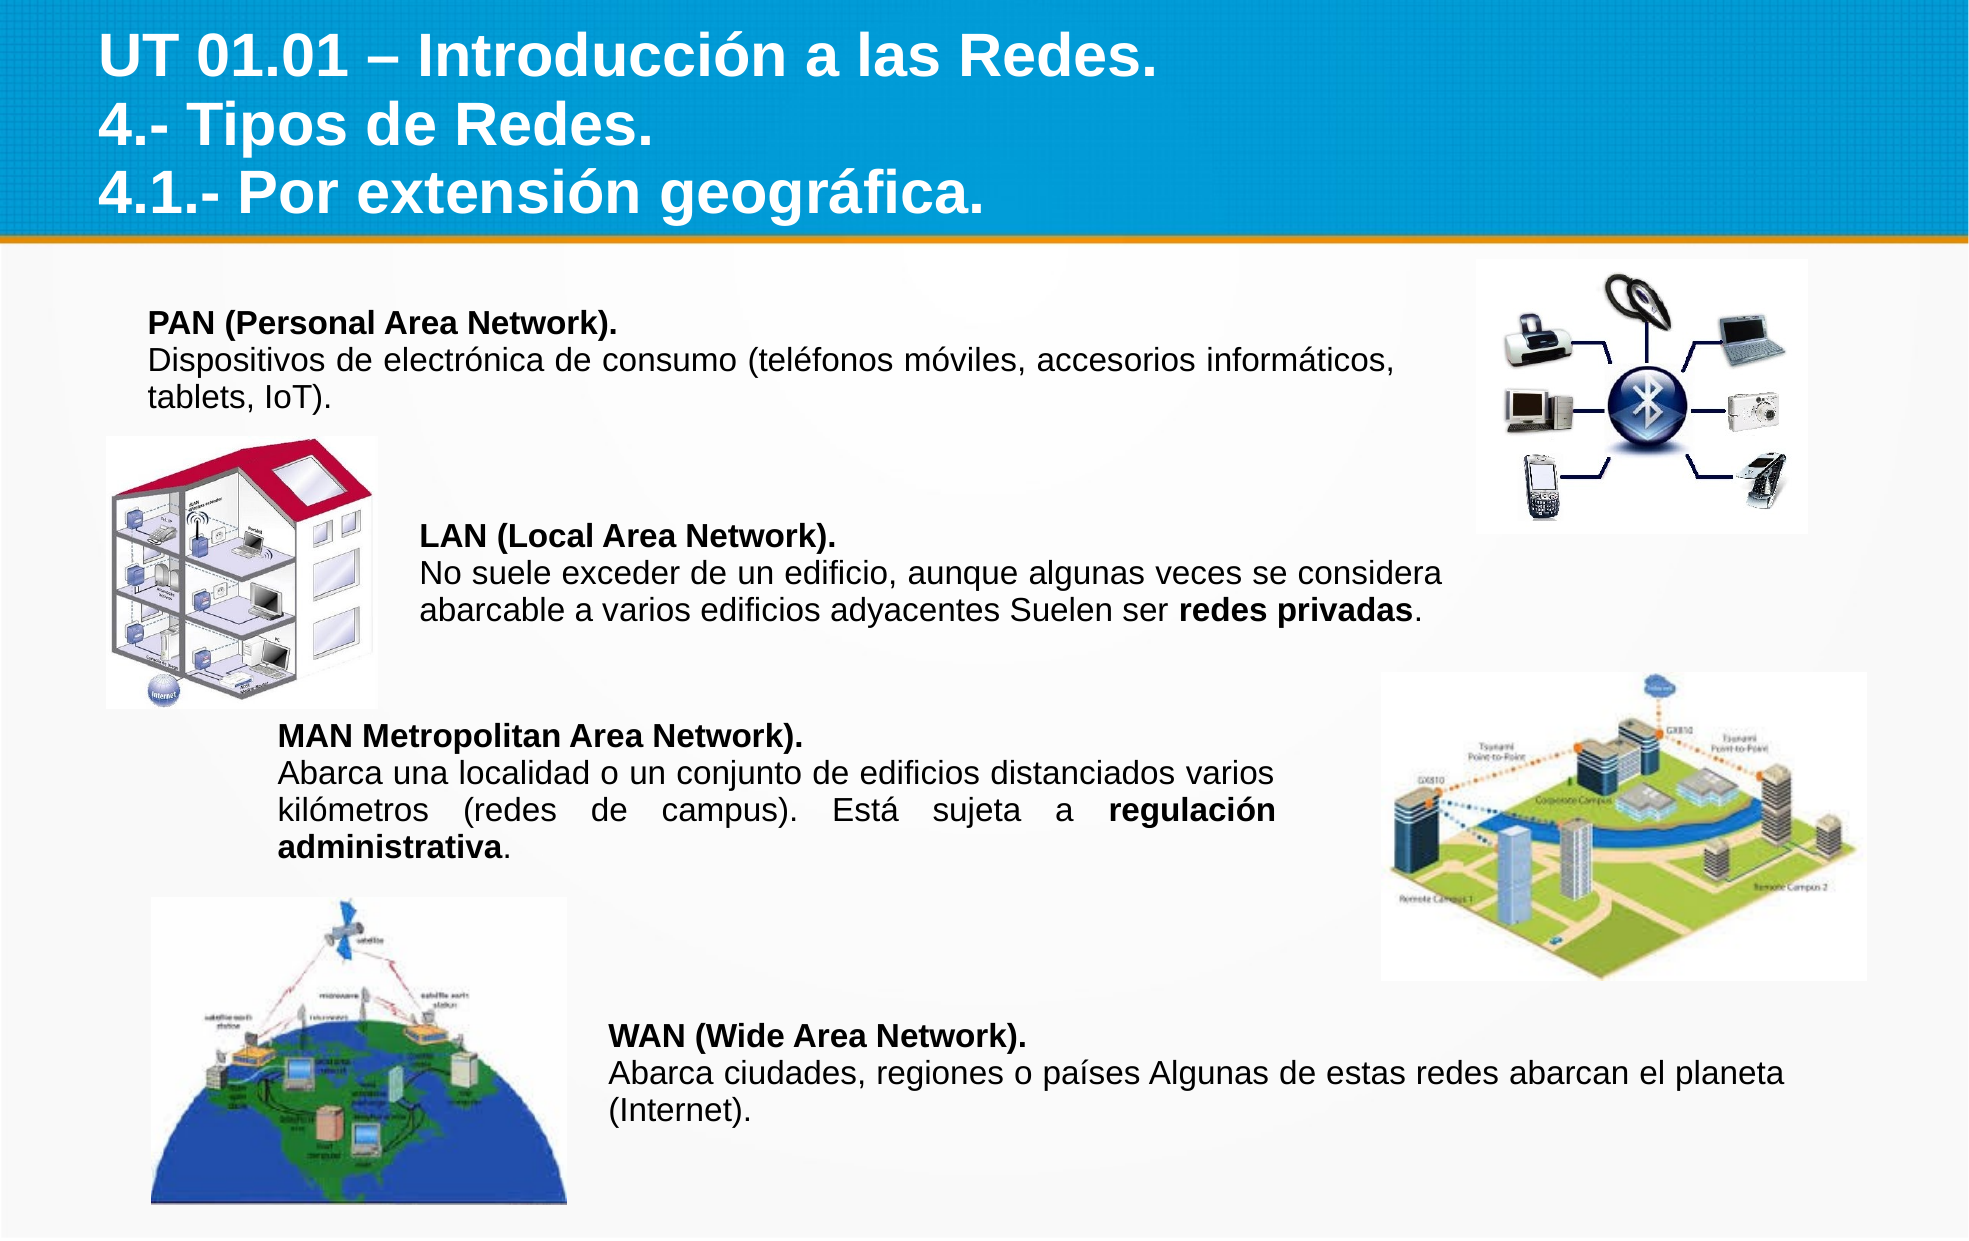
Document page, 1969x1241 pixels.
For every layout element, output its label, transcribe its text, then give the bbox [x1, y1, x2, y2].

text_box PAN (Personal Area Network). Dispositivos de electrónica de consumo (teléfonos móviles, accesorios informáticos, tablets, IoT). [141, 295, 1406, 426]
text_box MAN Metropolitan Area Network). Abarca una localidad o un conjunto de edificios distanciados varios kilómetros (redes de campus). Está sujeta a regulación administrativa. [271, 708, 1347, 875]
text_box WAN (Wide Area Network). Abarca ciudades, regiones o países Algunas de estas redes abarcan el planeta (Internet). [602, 992, 1855, 1155]
picture [0, 233, 1969, 1241]
text_box LAN (Local Area Network). No suele exceder de un edificio, aunque algunas veces se considera abarcable a varios edificios adyacentes Suelen ser redes privadas. [413, 472, 1548, 674]
title UT 01.01 – Introducción a las Redes. 4.- Tipos de Redes. 4.1.- Por extensión geográfica. [98, 19, 1870, 227]
